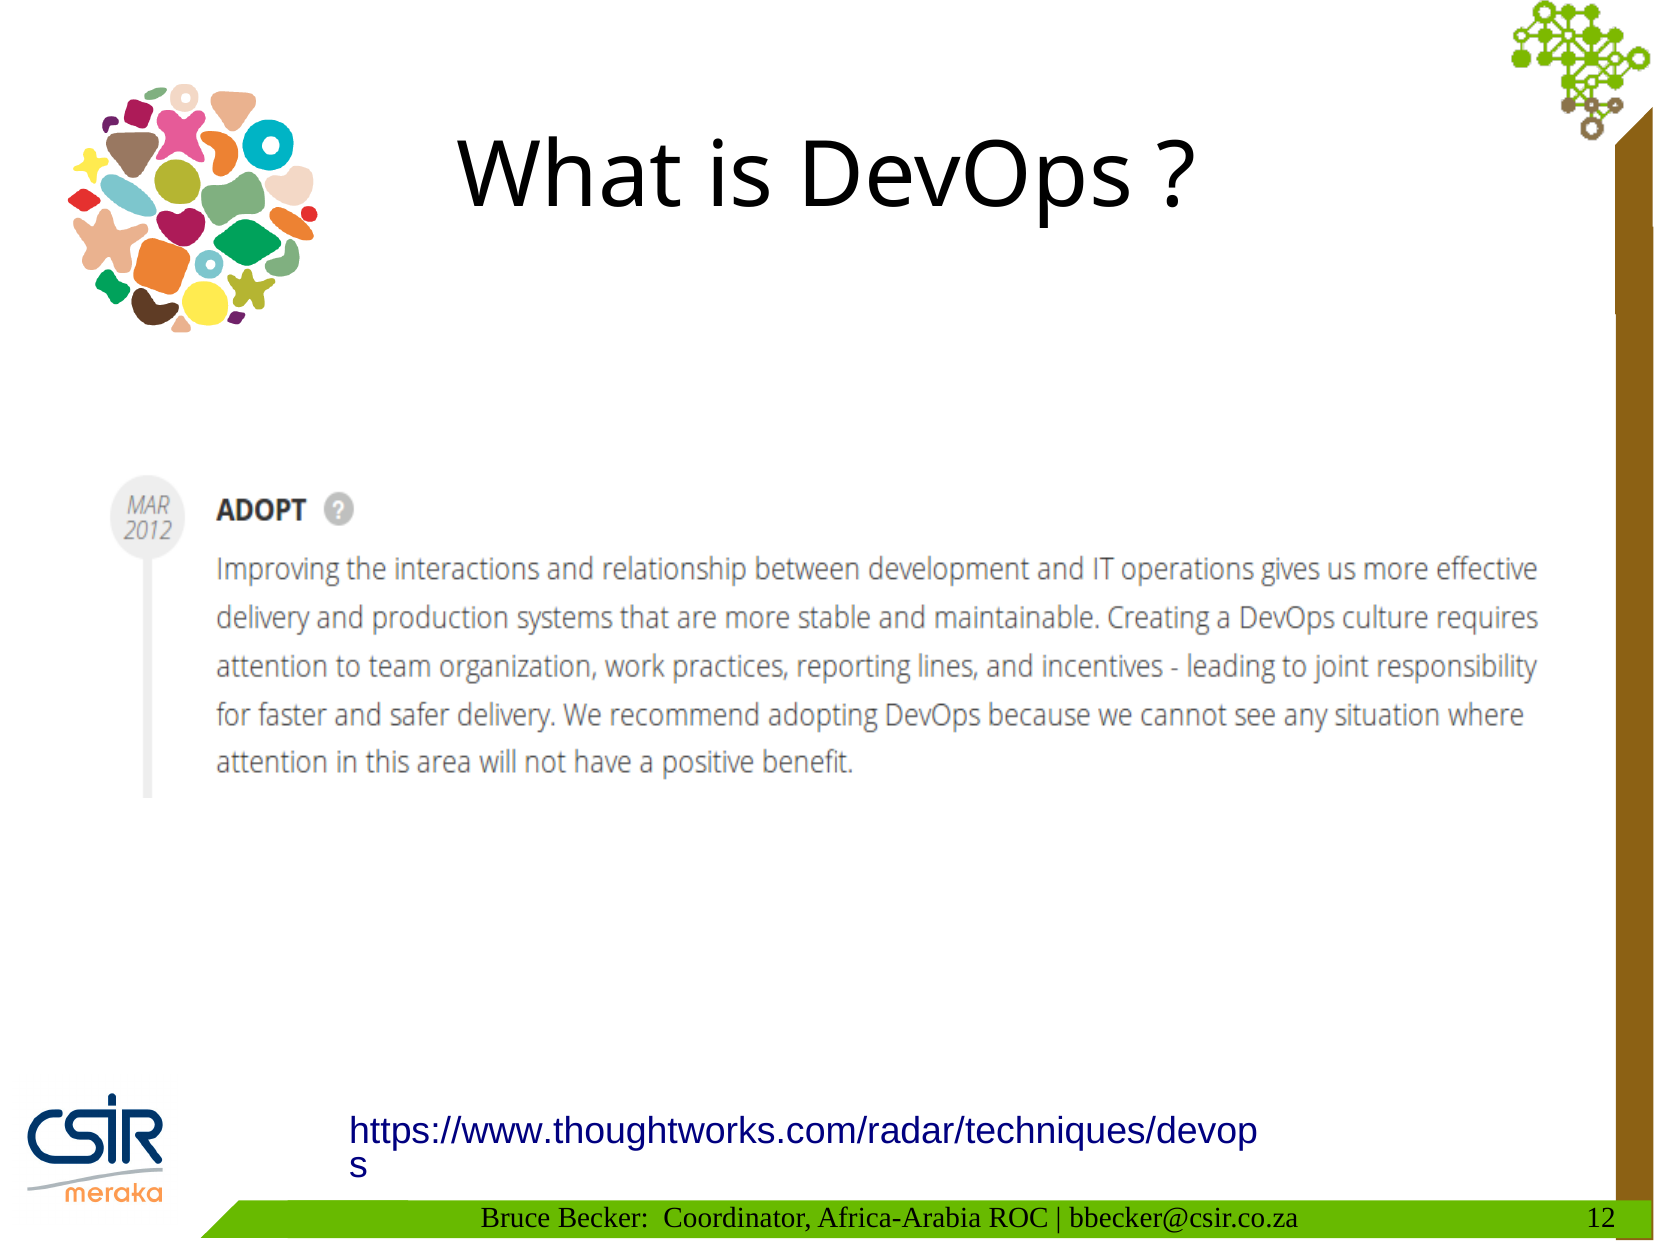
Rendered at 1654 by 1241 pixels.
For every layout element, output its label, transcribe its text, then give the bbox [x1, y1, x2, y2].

picture [12, 1074, 178, 1225]
title What is DevOps ? [341, 67, 1571, 275]
text_box https://www.thoughtworks.com/radar/techniques/devops [334, 1102, 1291, 1160]
picture [45, 59, 341, 356]
picture [1503, 0, 1654, 144]
picture [82, 442, 1571, 798]
